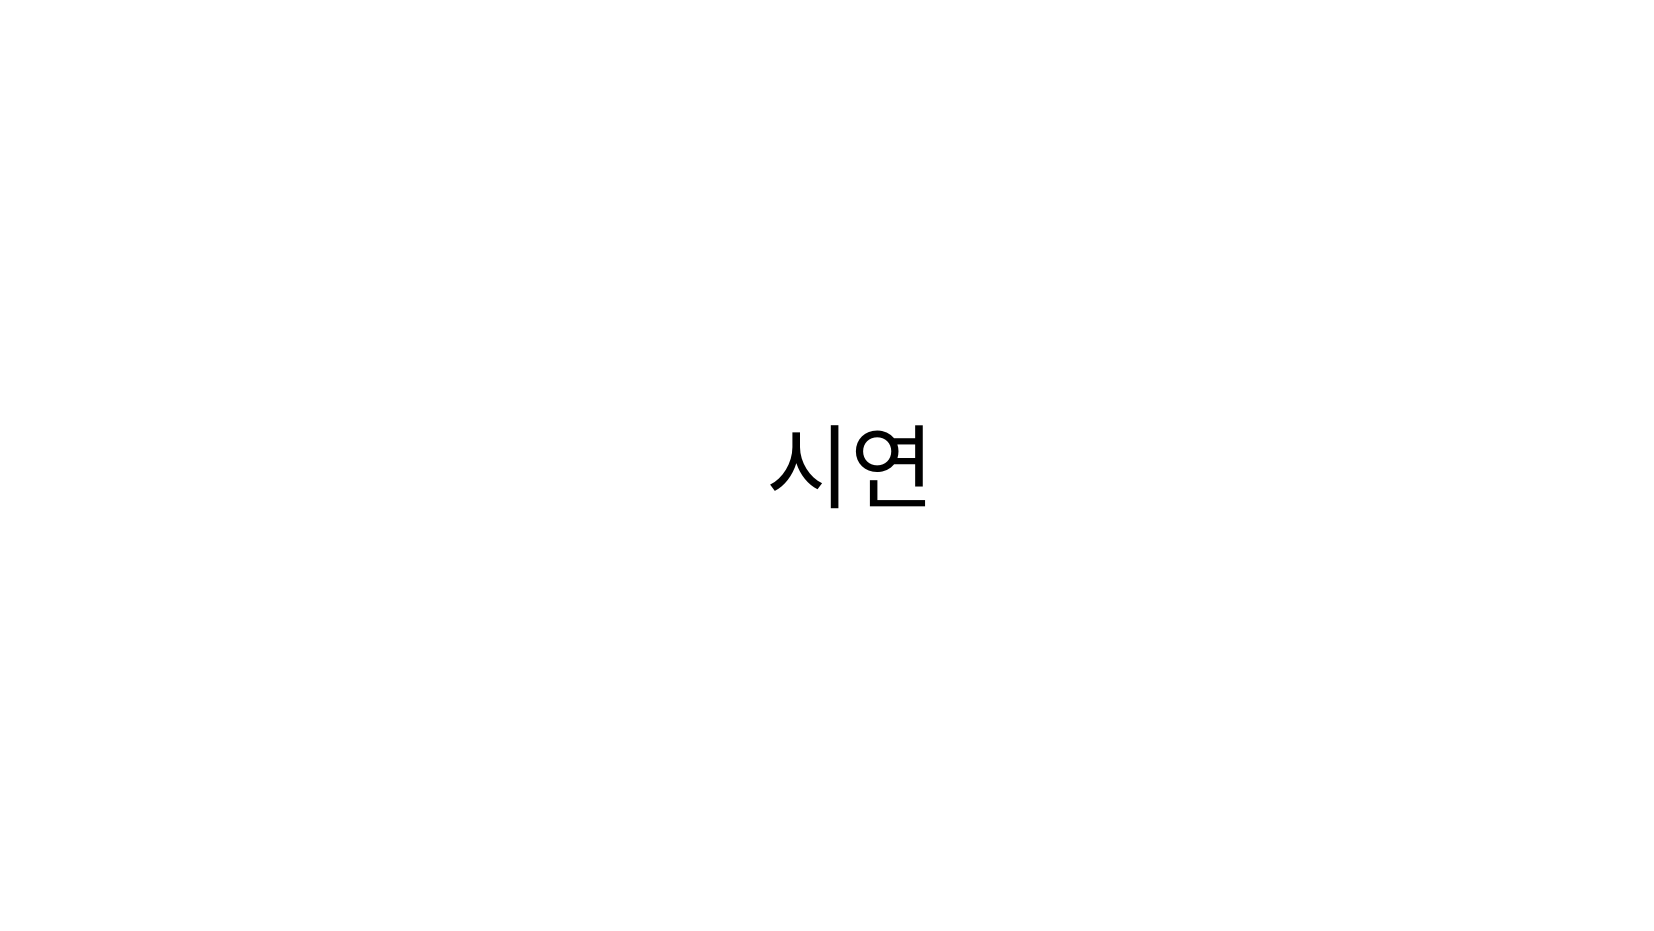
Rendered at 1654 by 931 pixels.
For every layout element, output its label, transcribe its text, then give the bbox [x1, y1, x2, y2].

title 시연 [106, 384, 1595, 540]
